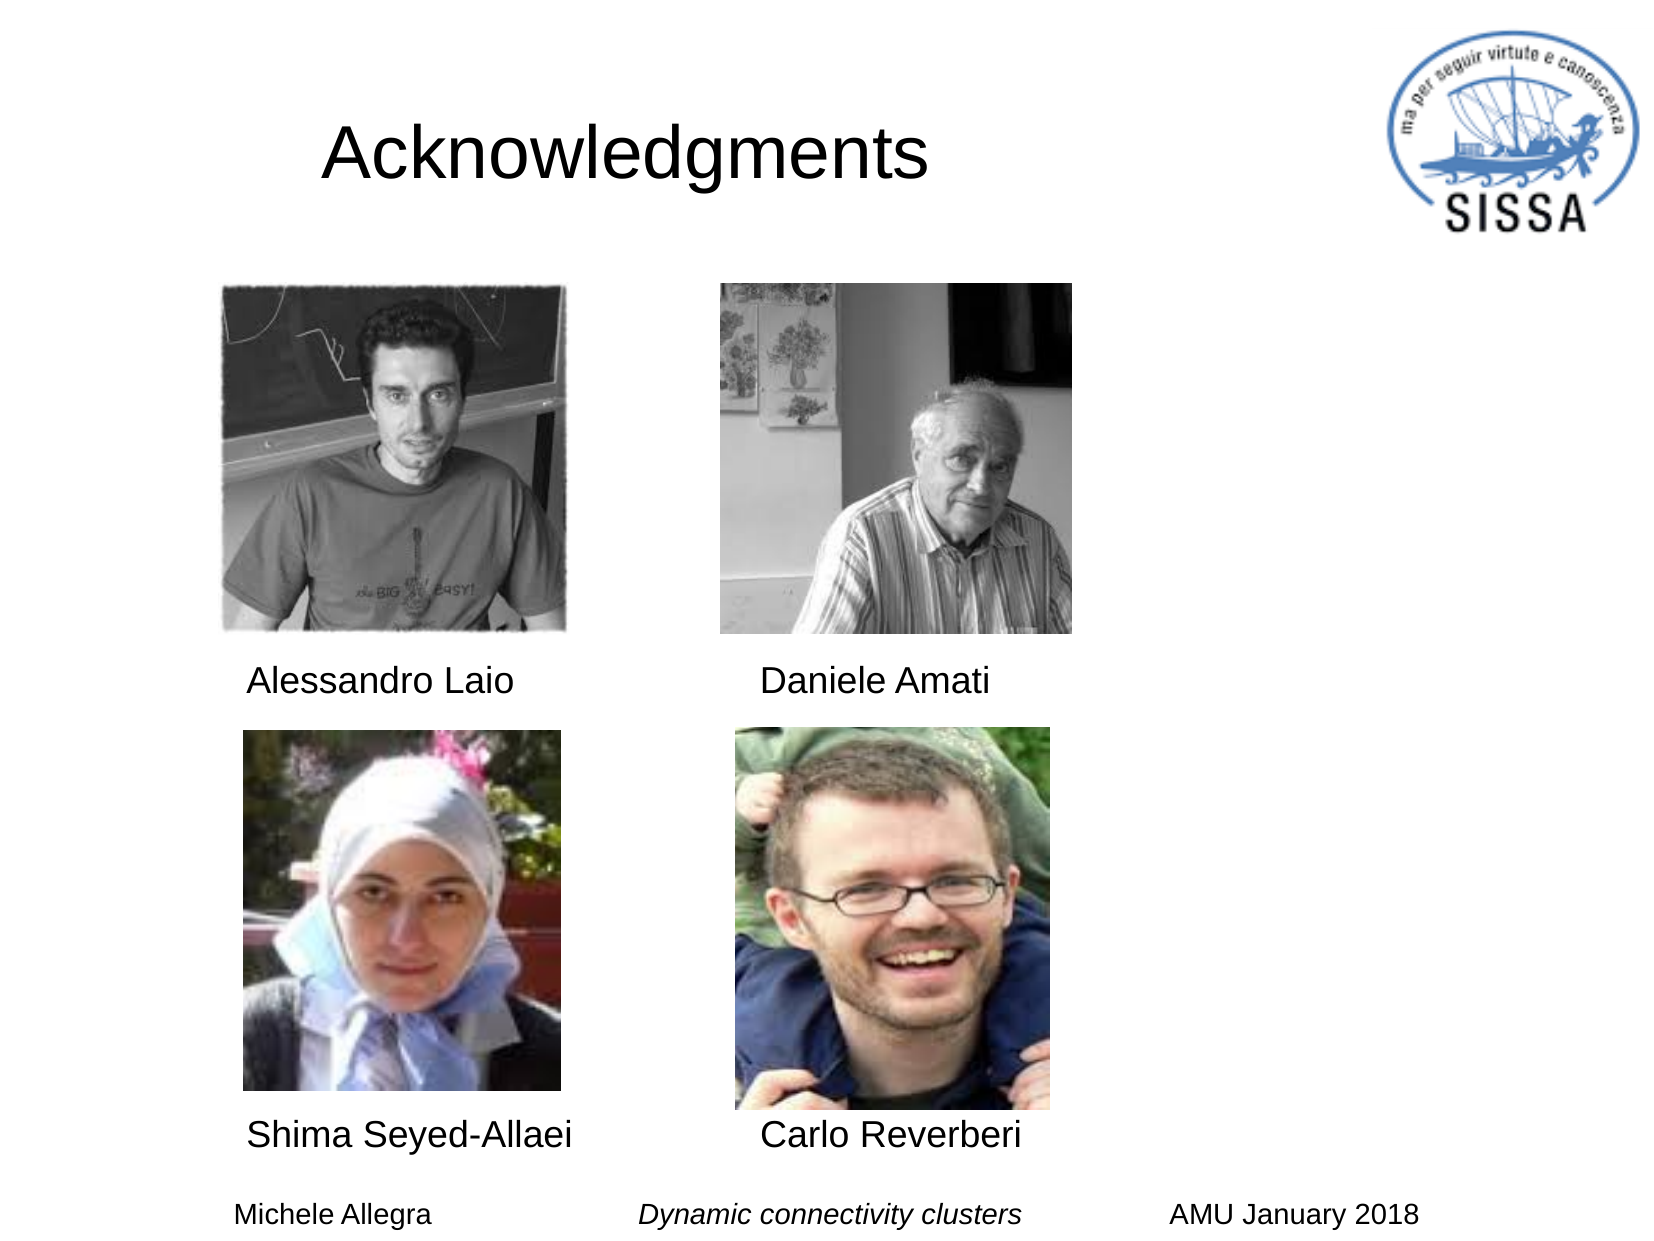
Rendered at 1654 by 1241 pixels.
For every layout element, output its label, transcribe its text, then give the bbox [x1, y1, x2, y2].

text_box Alessandro Laio [231, 651, 570, 709]
text_box Daniele Amati [745, 651, 1084, 709]
picture [735, 727, 1050, 1111]
picture [243, 730, 561, 1091]
picture [720, 283, 1072, 634]
picture [218, 282, 570, 635]
text_box Carlo Reverberi [745, 1106, 1084, 1164]
title Michele Allegra Dynamic connectivity clusters AMU January 2018 [82, 1177, 1572, 1241]
text_box Shima Seyed-Allaei [231, 1106, 601, 1164]
title Acknowledgments [82, 49, 1171, 257]
picture [1372, 27, 1654, 238]
